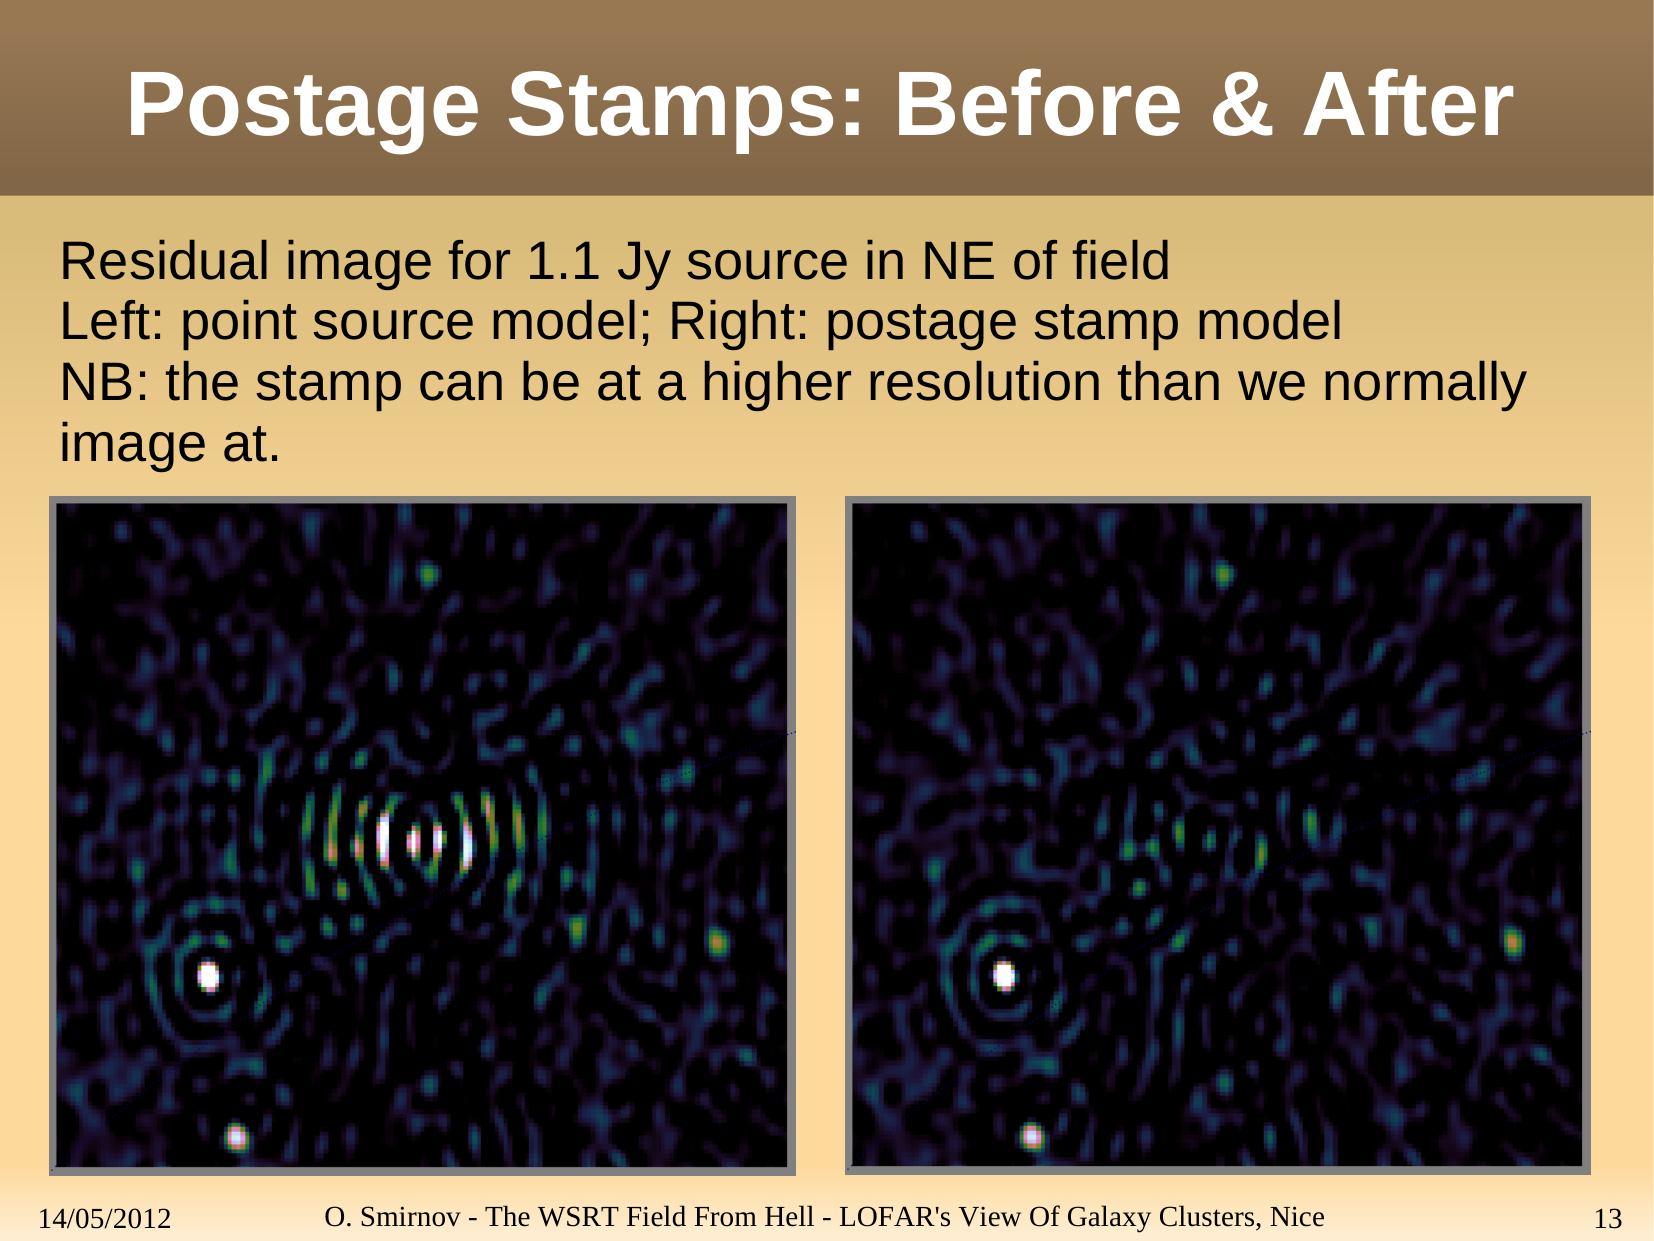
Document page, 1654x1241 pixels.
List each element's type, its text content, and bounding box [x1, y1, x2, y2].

picture [0, 0, 1654, 1241]
title Postage Stamps: Before & After [76, 0, 1565, 208]
text_box Residual image for 1.1 Jy source in NE of field Left: point source model; Right: postage stamp model NB: the stamp can be at a higher resolution than we normally image at. [45, 223, 1621, 481]
